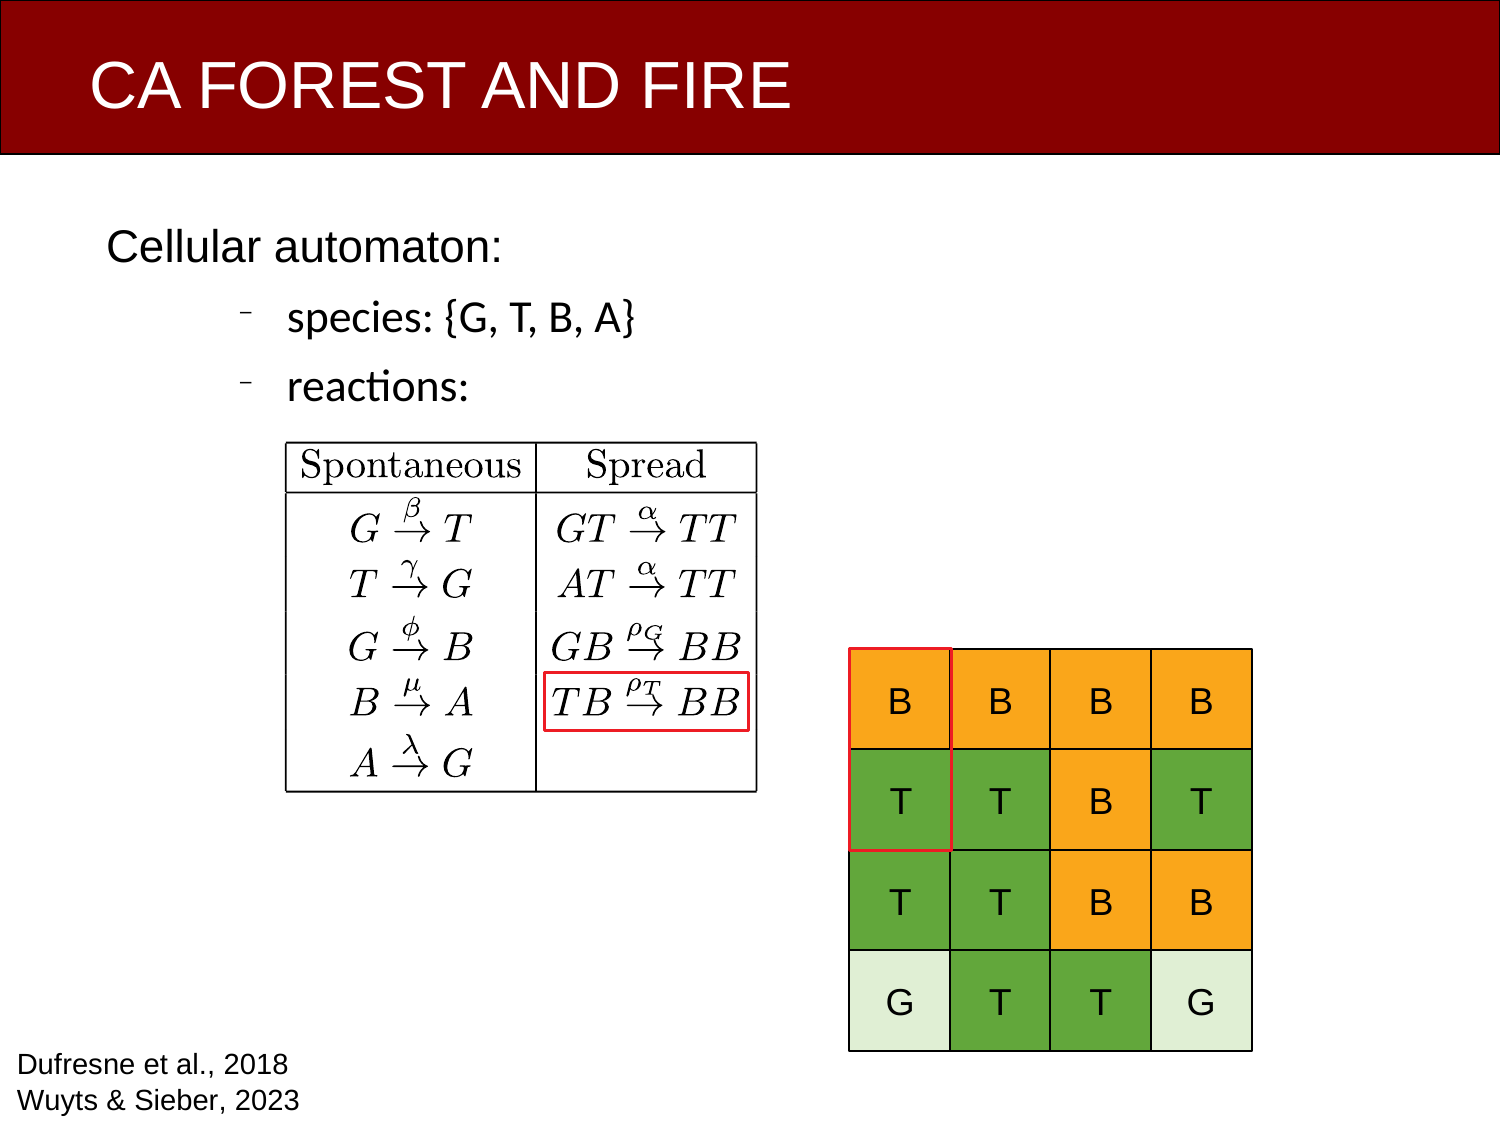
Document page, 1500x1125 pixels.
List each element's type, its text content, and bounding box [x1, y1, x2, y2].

text_box [0, 0, 1500, 154]
text_box G [1150, 952, 1252, 1052]
text_box T [1050, 952, 1150, 1052]
title CA FOREST AND FIRE [74, 3, 1425, 160]
list Cellular automaton: species: {G, T, B, A} reactions: [75, 209, 1425, 952]
text_box G [849, 952, 949, 1052]
text_box T [949, 952, 1050, 1052]
text_box Dufresne et al., 2018 Wuyts & Sieber, 2023 [2, 1038, 442, 1125]
